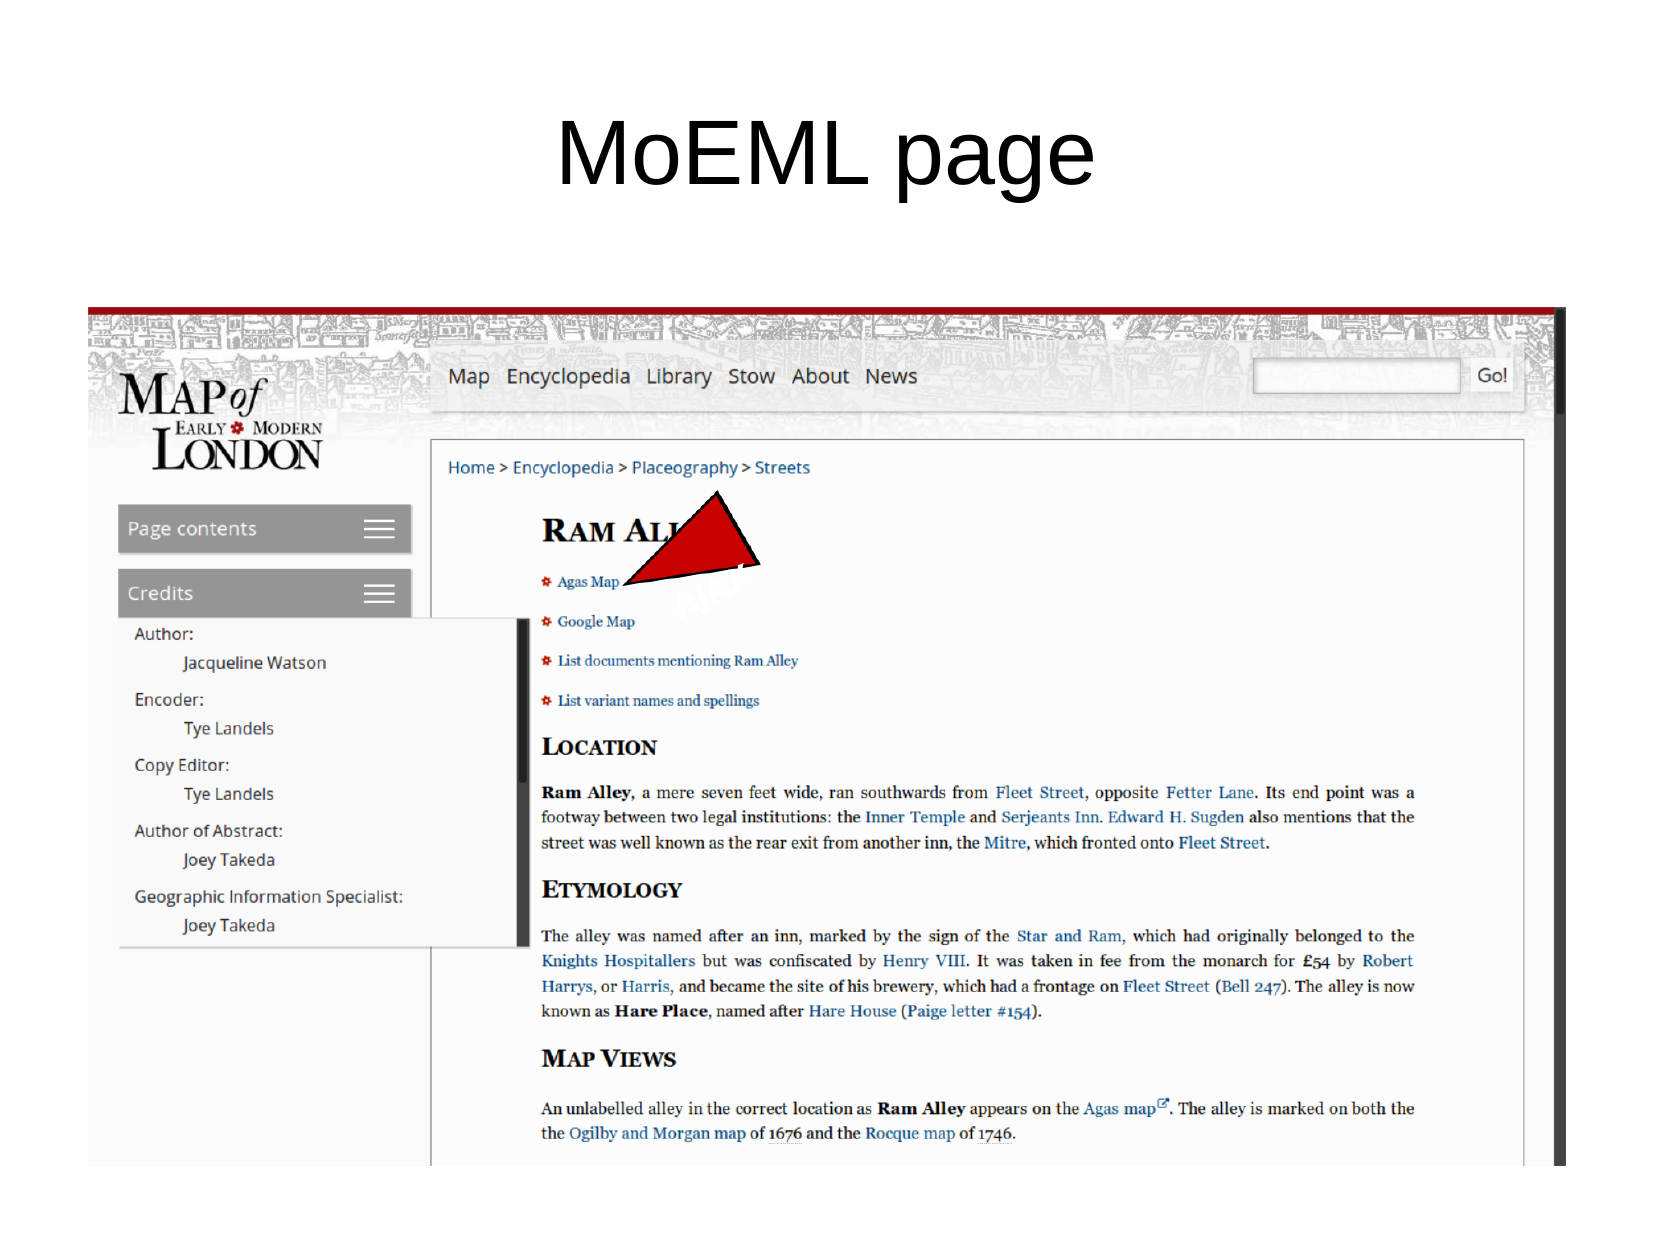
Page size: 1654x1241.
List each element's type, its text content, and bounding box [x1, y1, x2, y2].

picture [88, 307, 1566, 1166]
title MoEML page [82, 49, 1571, 257]
